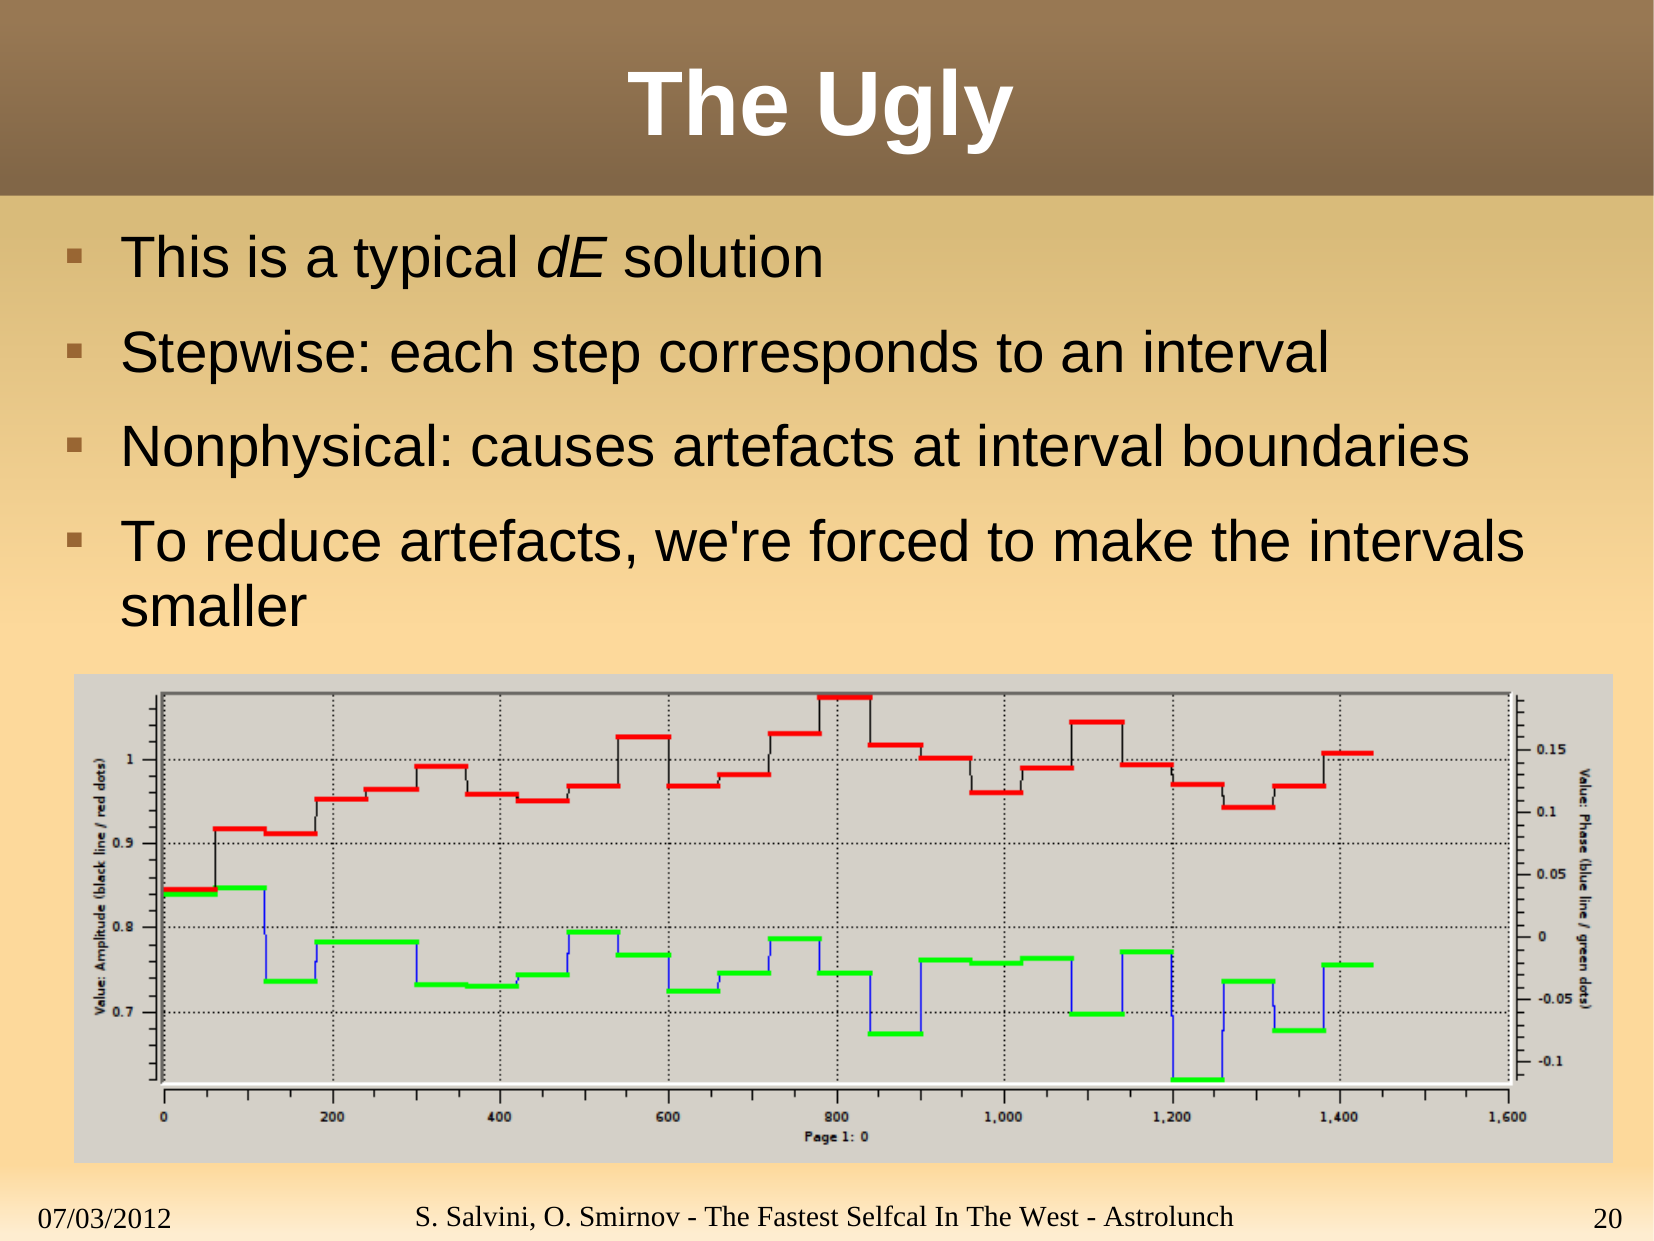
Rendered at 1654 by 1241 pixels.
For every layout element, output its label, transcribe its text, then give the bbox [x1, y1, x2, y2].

picture [0, 0, 1654, 1241]
list This is a typical dE solution Stepwise: each step corresponds to an interval Nonphysical: causes artefacts at interval boundaries To reduce artefacts, we're forced to make the intervals smaller [49, 225, 1538, 1029]
title The Ugly [76, 7, 1565, 200]
